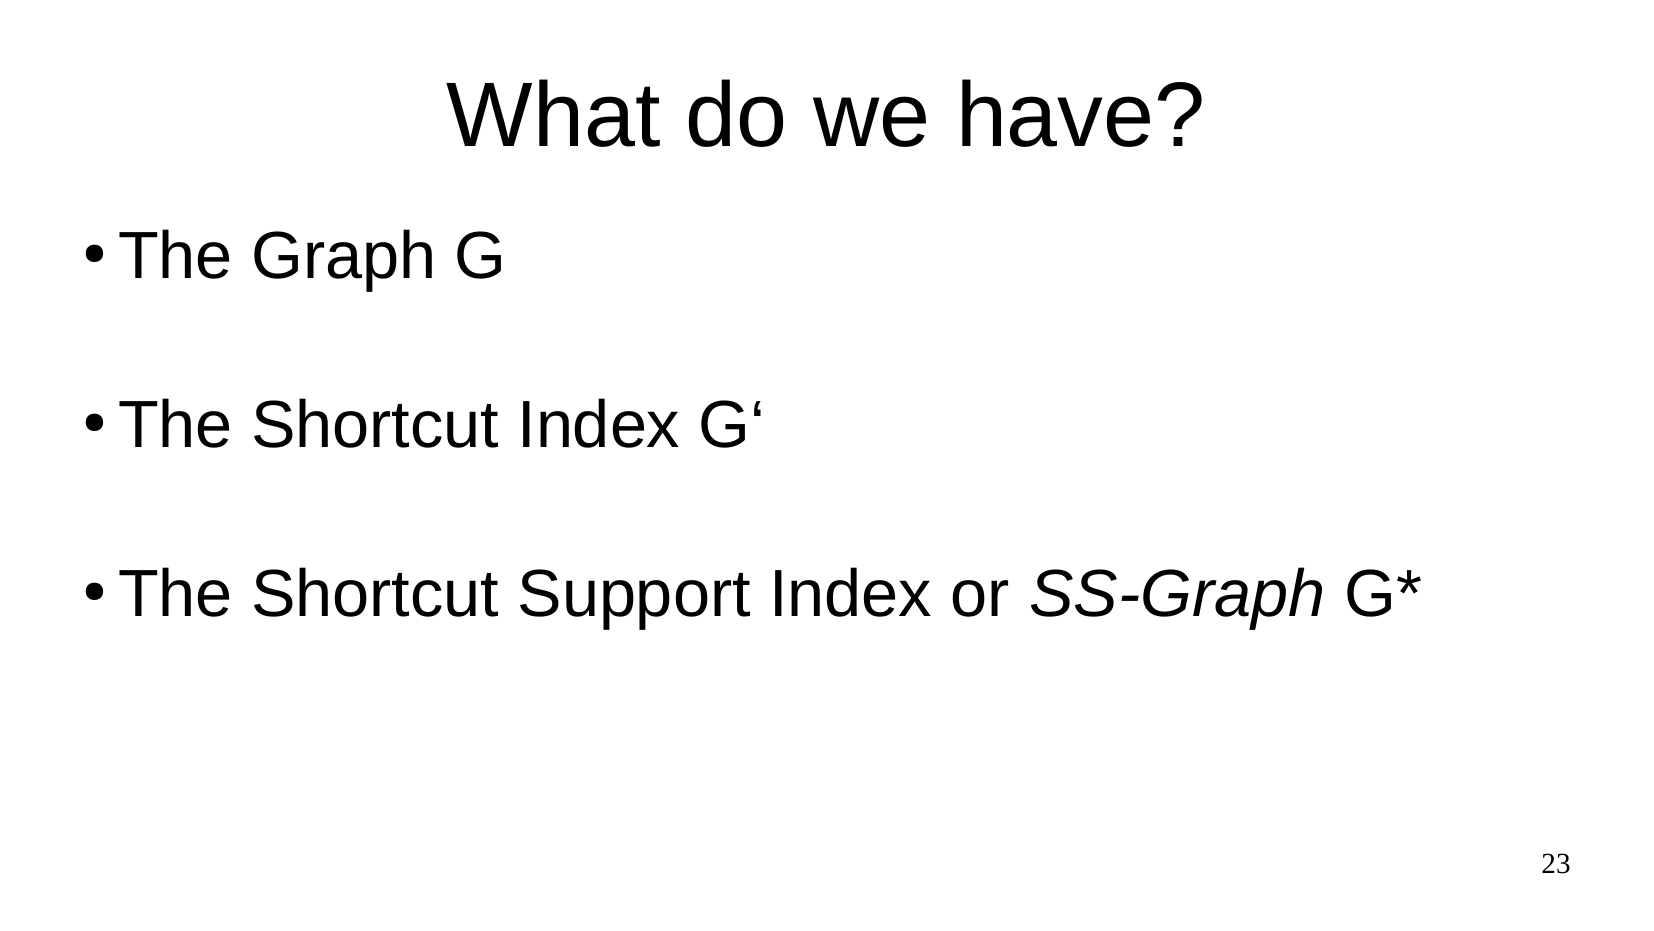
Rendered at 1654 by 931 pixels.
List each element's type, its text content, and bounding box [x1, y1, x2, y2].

title What do we have? [82, 37, 1571, 193]
subtitle The Graph G The Shortcut Index G‘ The Shortcut Support Index or SS-Graph G* [82, 217, 1571, 758]
